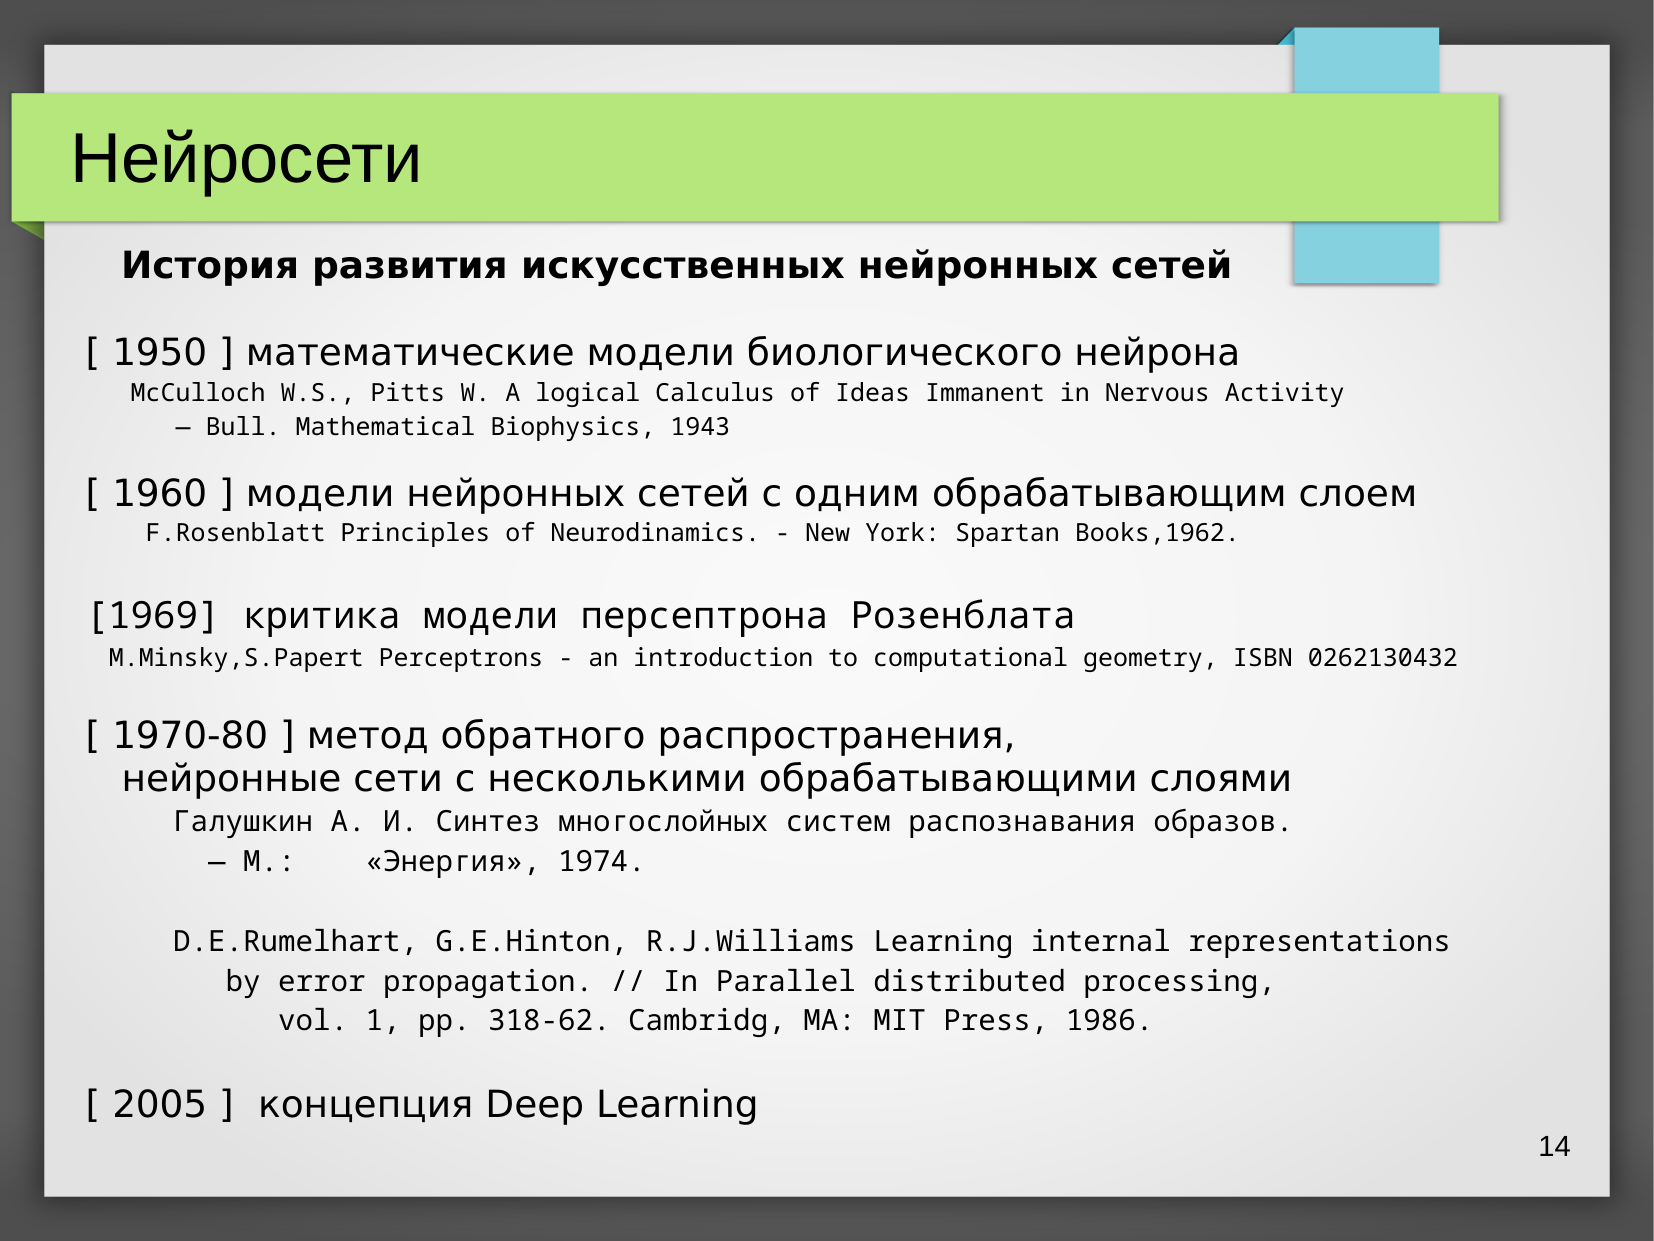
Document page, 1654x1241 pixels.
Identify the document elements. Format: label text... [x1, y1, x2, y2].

picture [0, 0, 1654, 1241]
text_box История развития искусственных нейронных сетей [ 1950 ] математические модели биологического нейрона McCulloch W.S., Pitts W. A logical Calculus of Ideas Immanent in Nervous Activity — Bull. Mathematical Biophysics, 1943 [ 1960 ] модели нейронных сетей с одним обрабатывающим слоем F.Rosenblatt Principles of Neurodinamics. - New York: Spartan Books,1962. [1969] критика модели персептрона Розенблата M.Minsky,S.Papert Perceptrons - an introduction to computational geometry, ISBN 0262130432 [ 1970-80 ] метод обратного распространения, нейронные сети с несколькими обрабатывающими слоями Галушкин А. И. Синтез многослойных систем распознавания образов. — М.: «Энергия», 1974. D.E.Rumelhart, G.E.Hinton, R.J.Williams Learning internal representations by error propagation. // In Parallel distributed processing, vol. 1, pp. 318-62. Cambridg, MA: MIT Press, 1986. [ 2005 ] концепция Deep Learning [70, 236, 1512, 1134]
title Нейросети [70, 118, 1205, 199]
